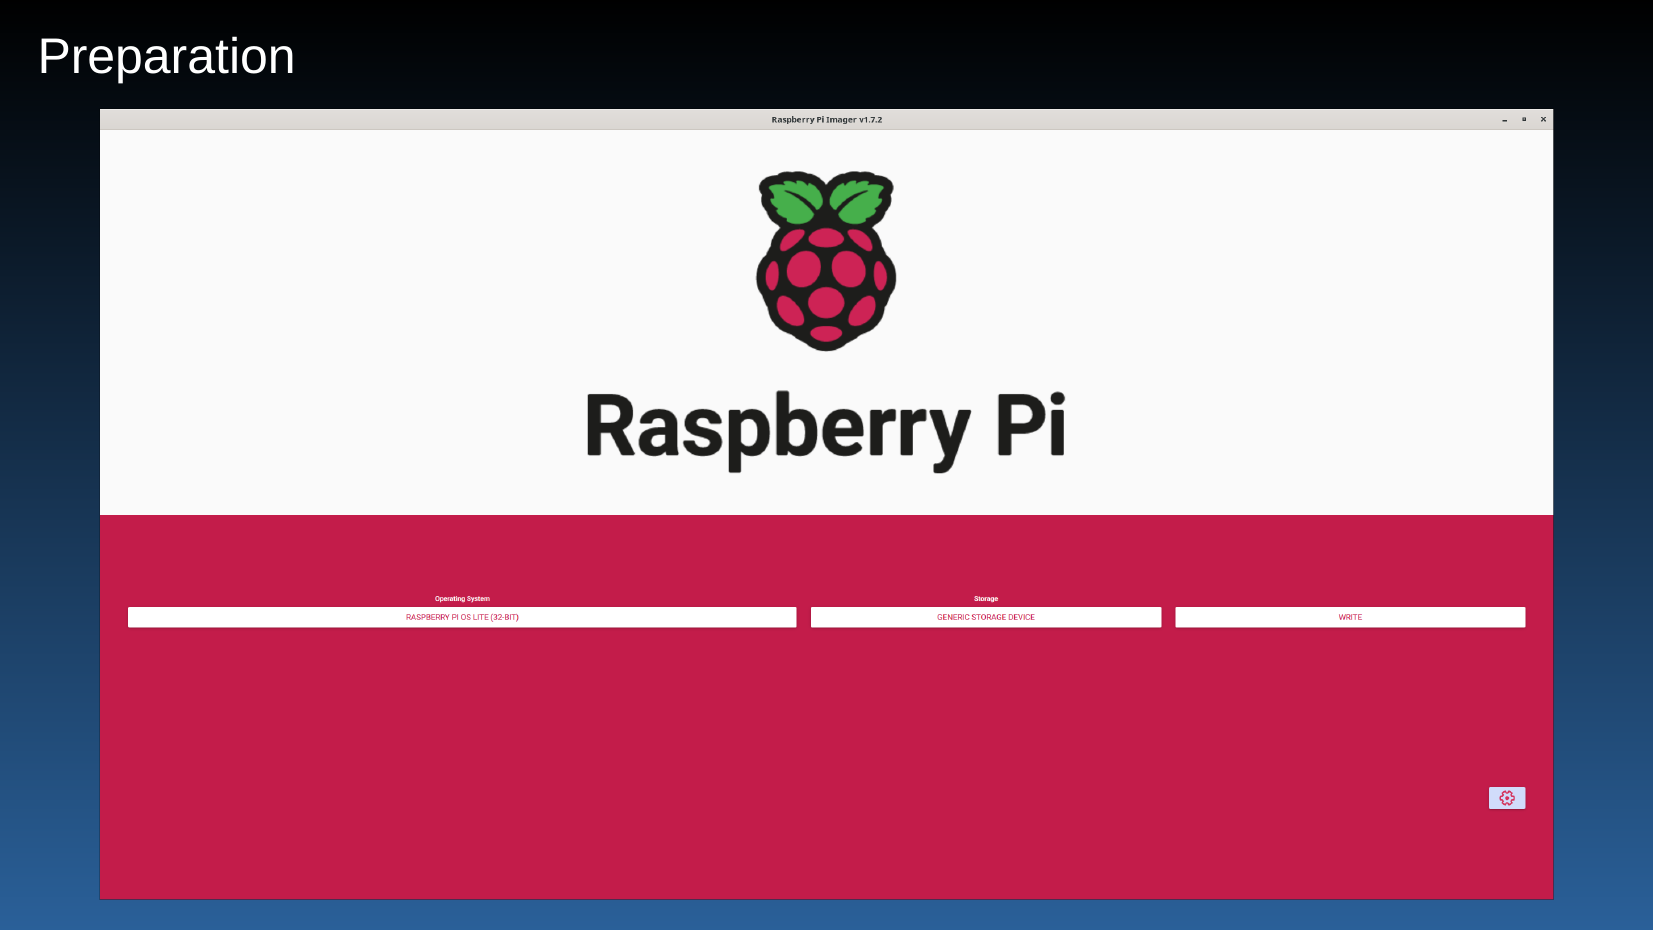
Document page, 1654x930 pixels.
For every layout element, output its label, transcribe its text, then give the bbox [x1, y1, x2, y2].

title Preparation [37, 28, 1612, 84]
picture [99, 108, 1554, 900]
